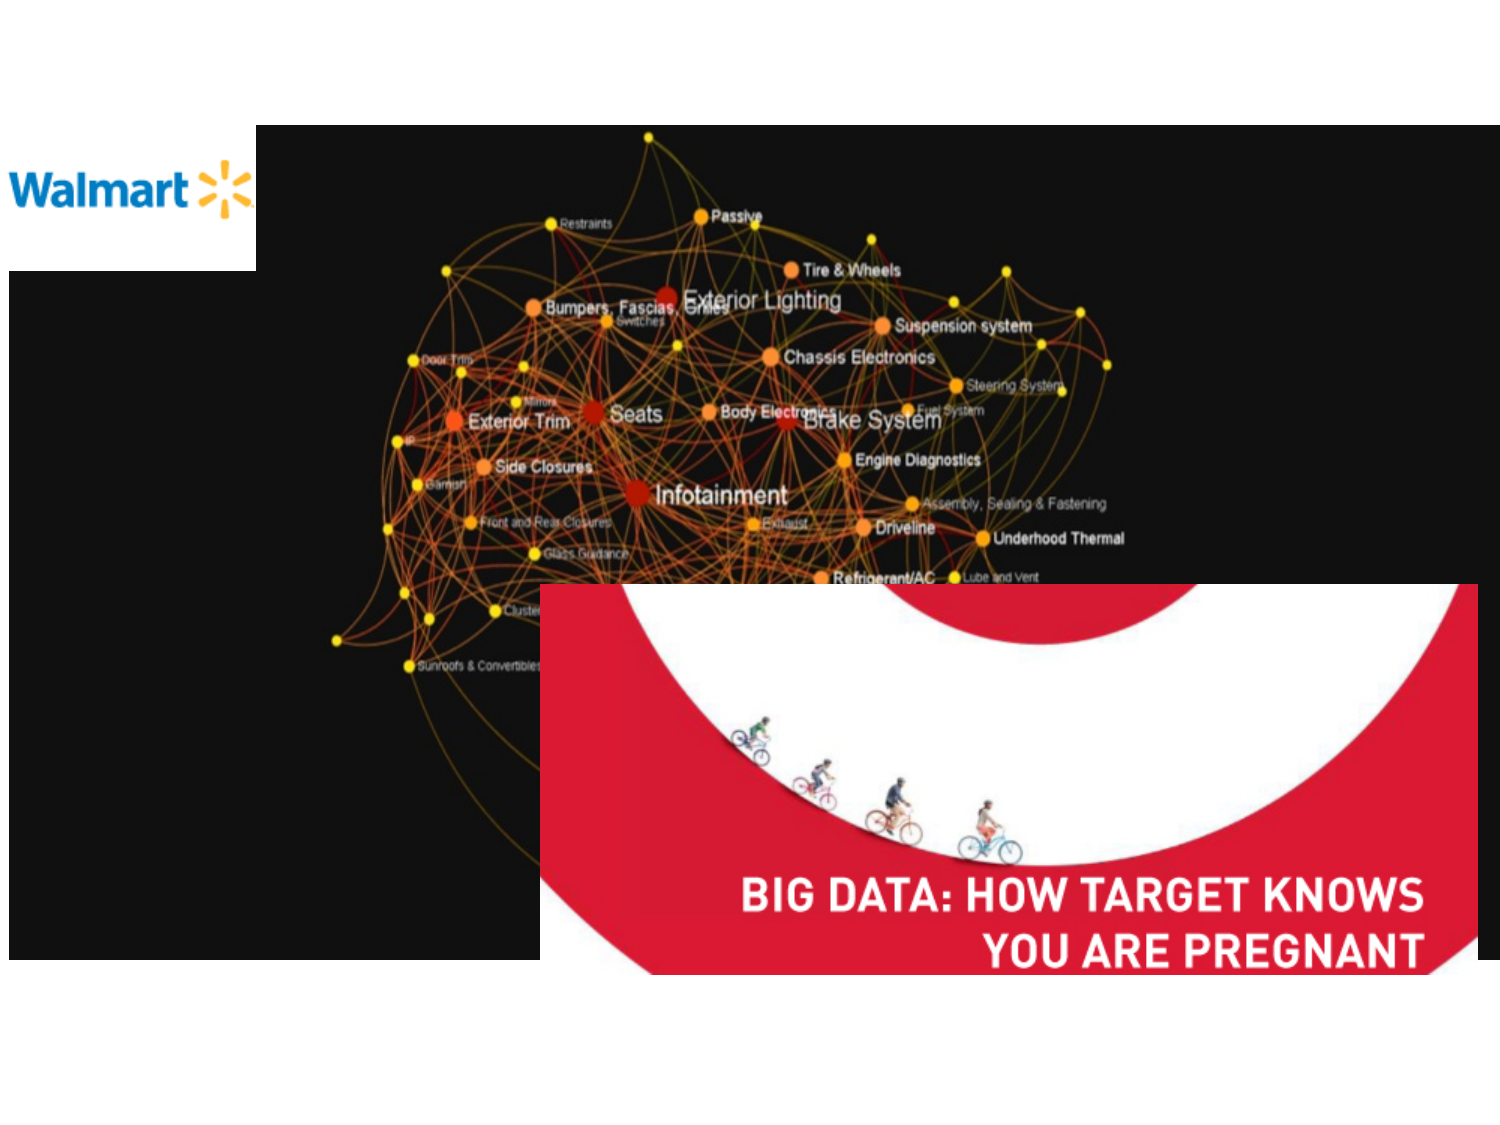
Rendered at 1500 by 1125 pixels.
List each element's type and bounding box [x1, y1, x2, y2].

picture [5, 113, 1500, 976]
